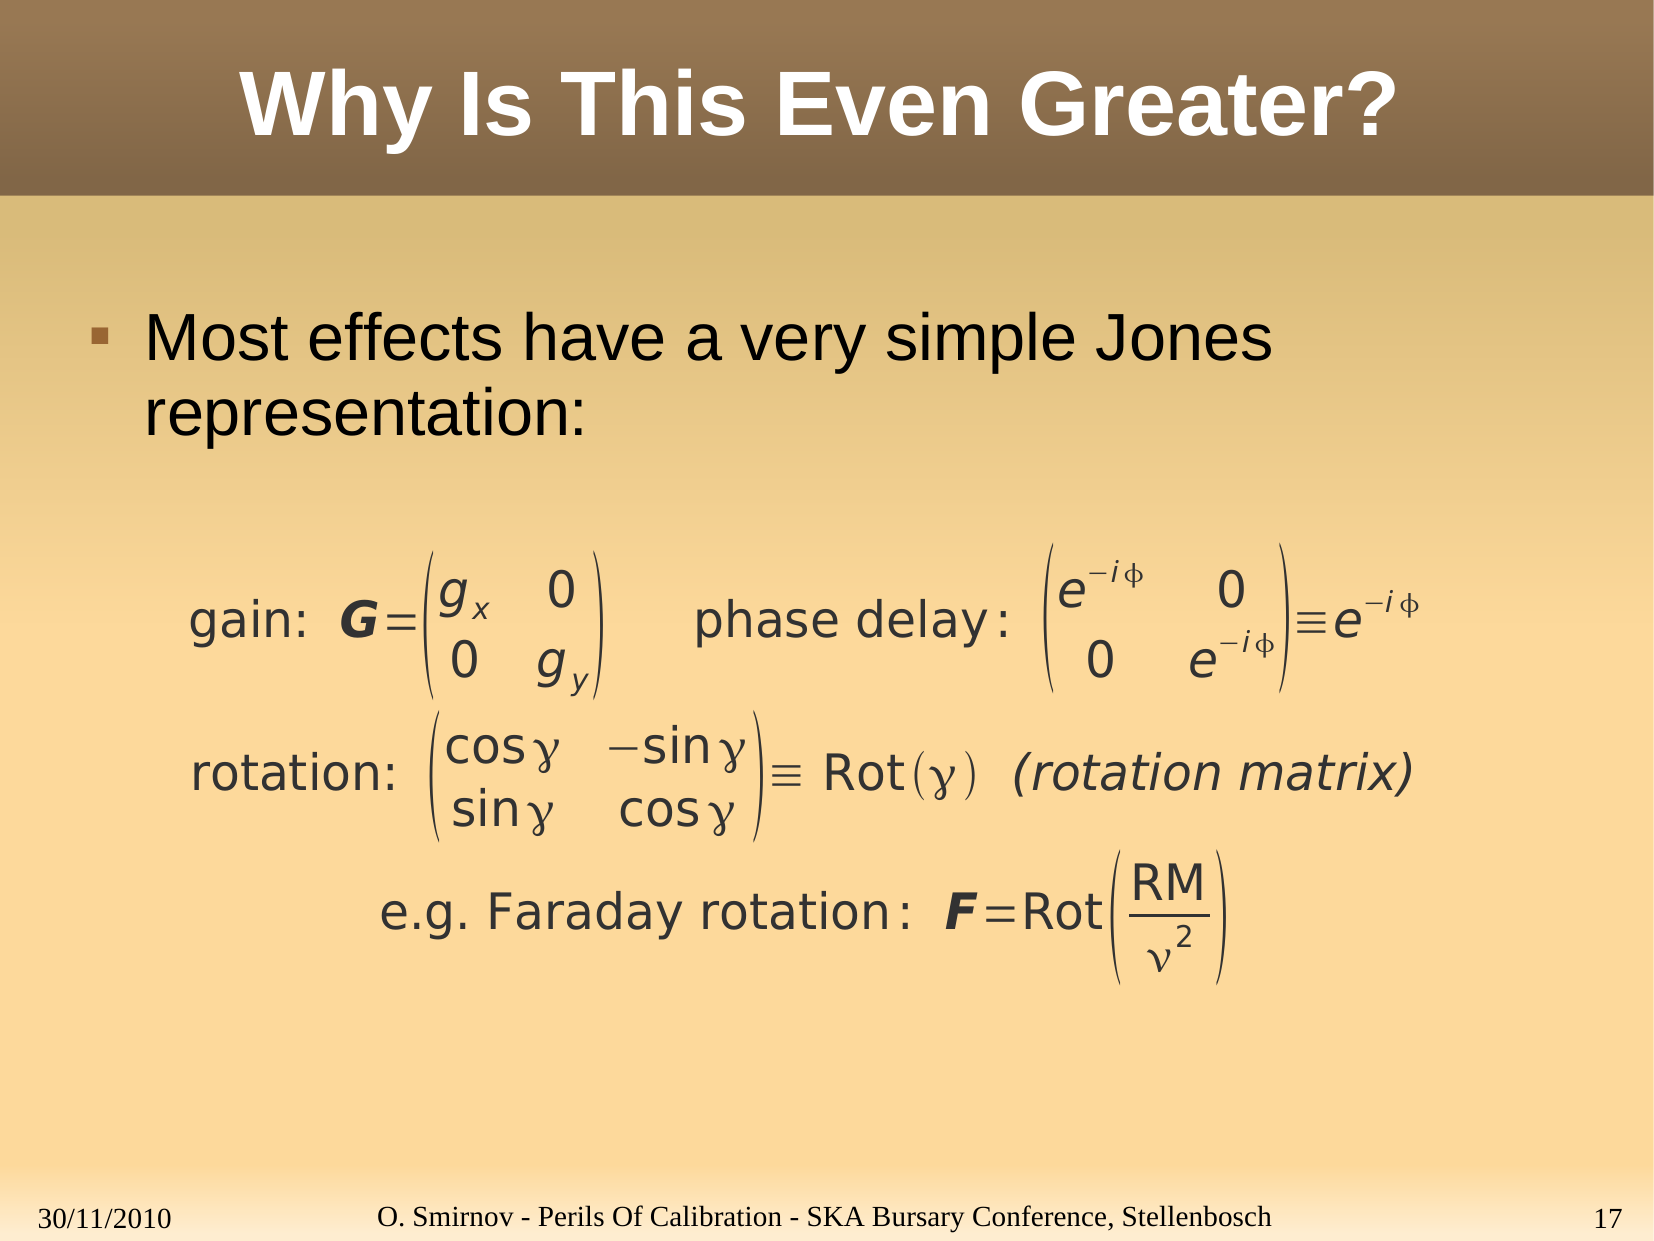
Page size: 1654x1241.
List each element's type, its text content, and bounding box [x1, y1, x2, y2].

title Why Is This Even Greater? [76, 0, 1565, 208]
list Most effects have a very simple Jones representation: [73, 300, 1563, 1241]
picture [0, 0, 1654, 1241]
